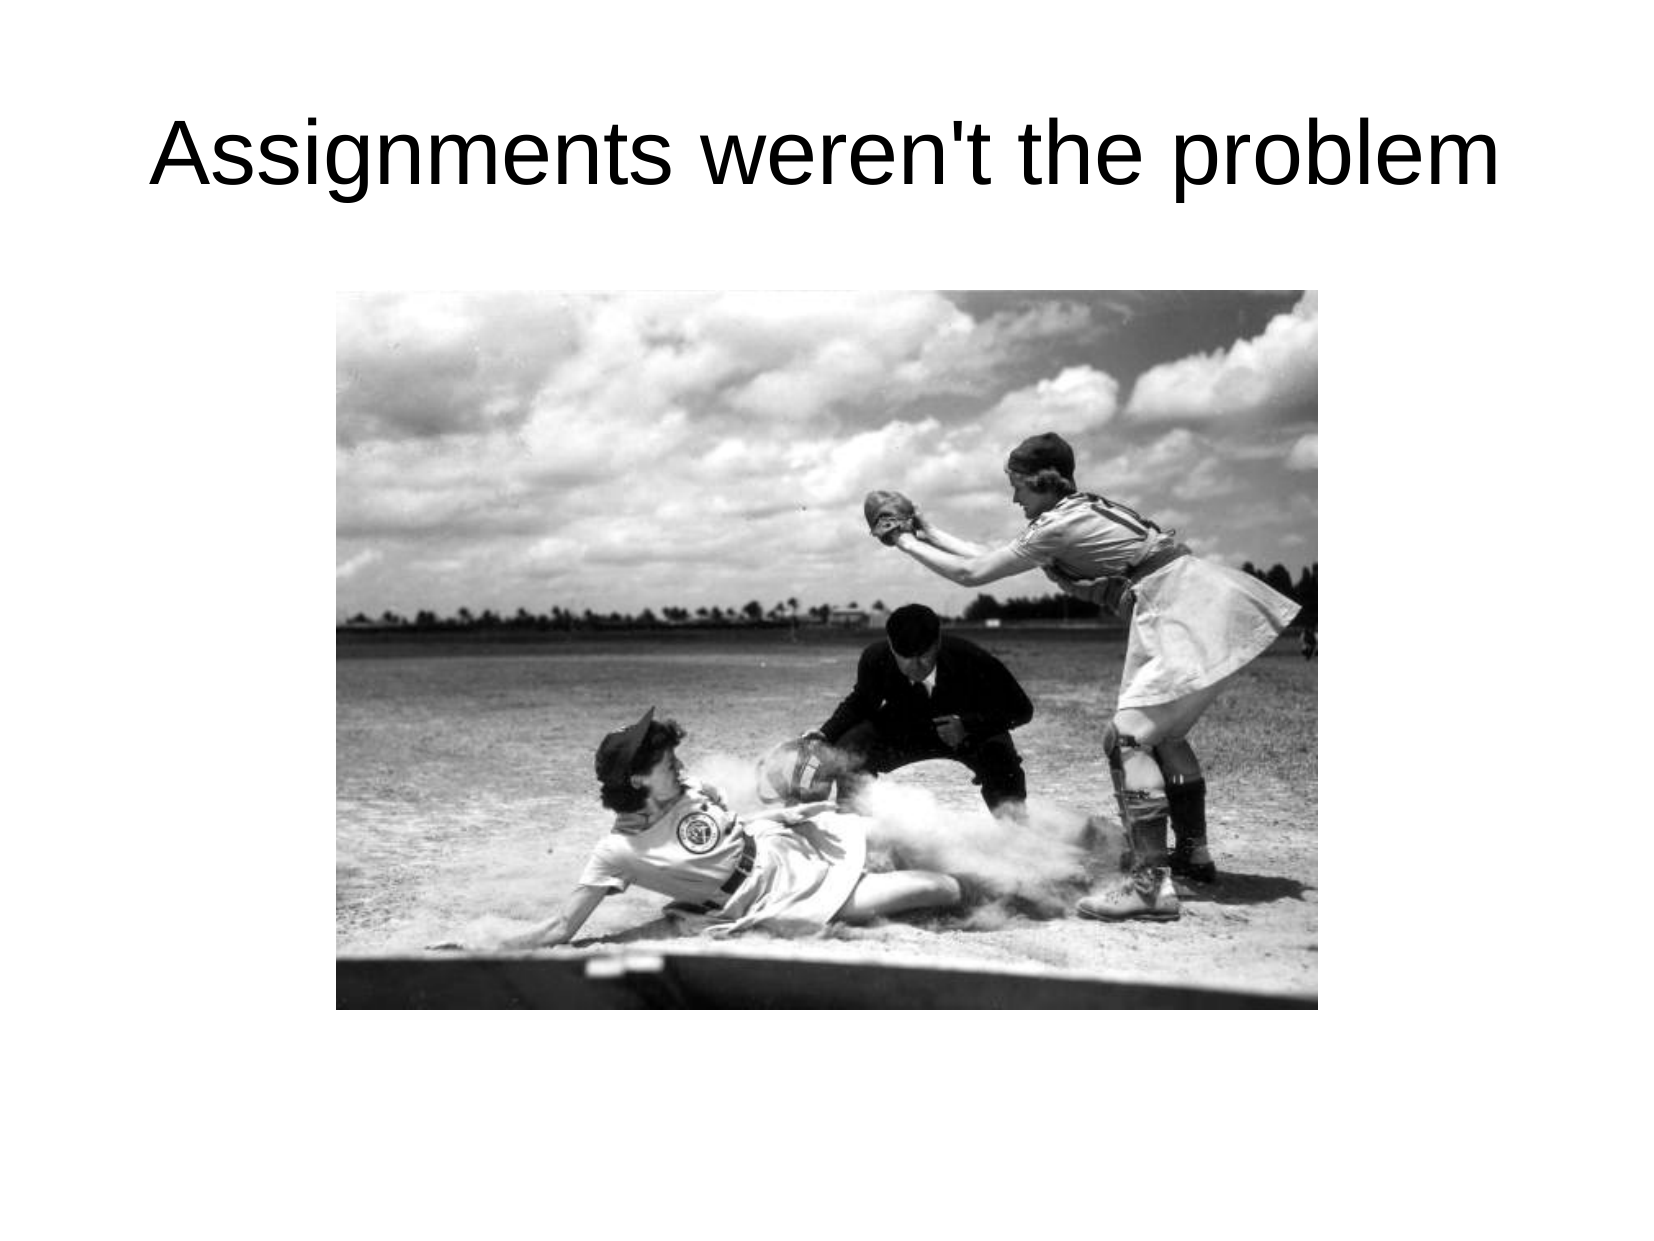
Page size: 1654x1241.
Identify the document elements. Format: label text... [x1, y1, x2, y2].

title Assignments weren't the problem [82, 49, 1571, 257]
picture [336, 290, 1318, 1010]
